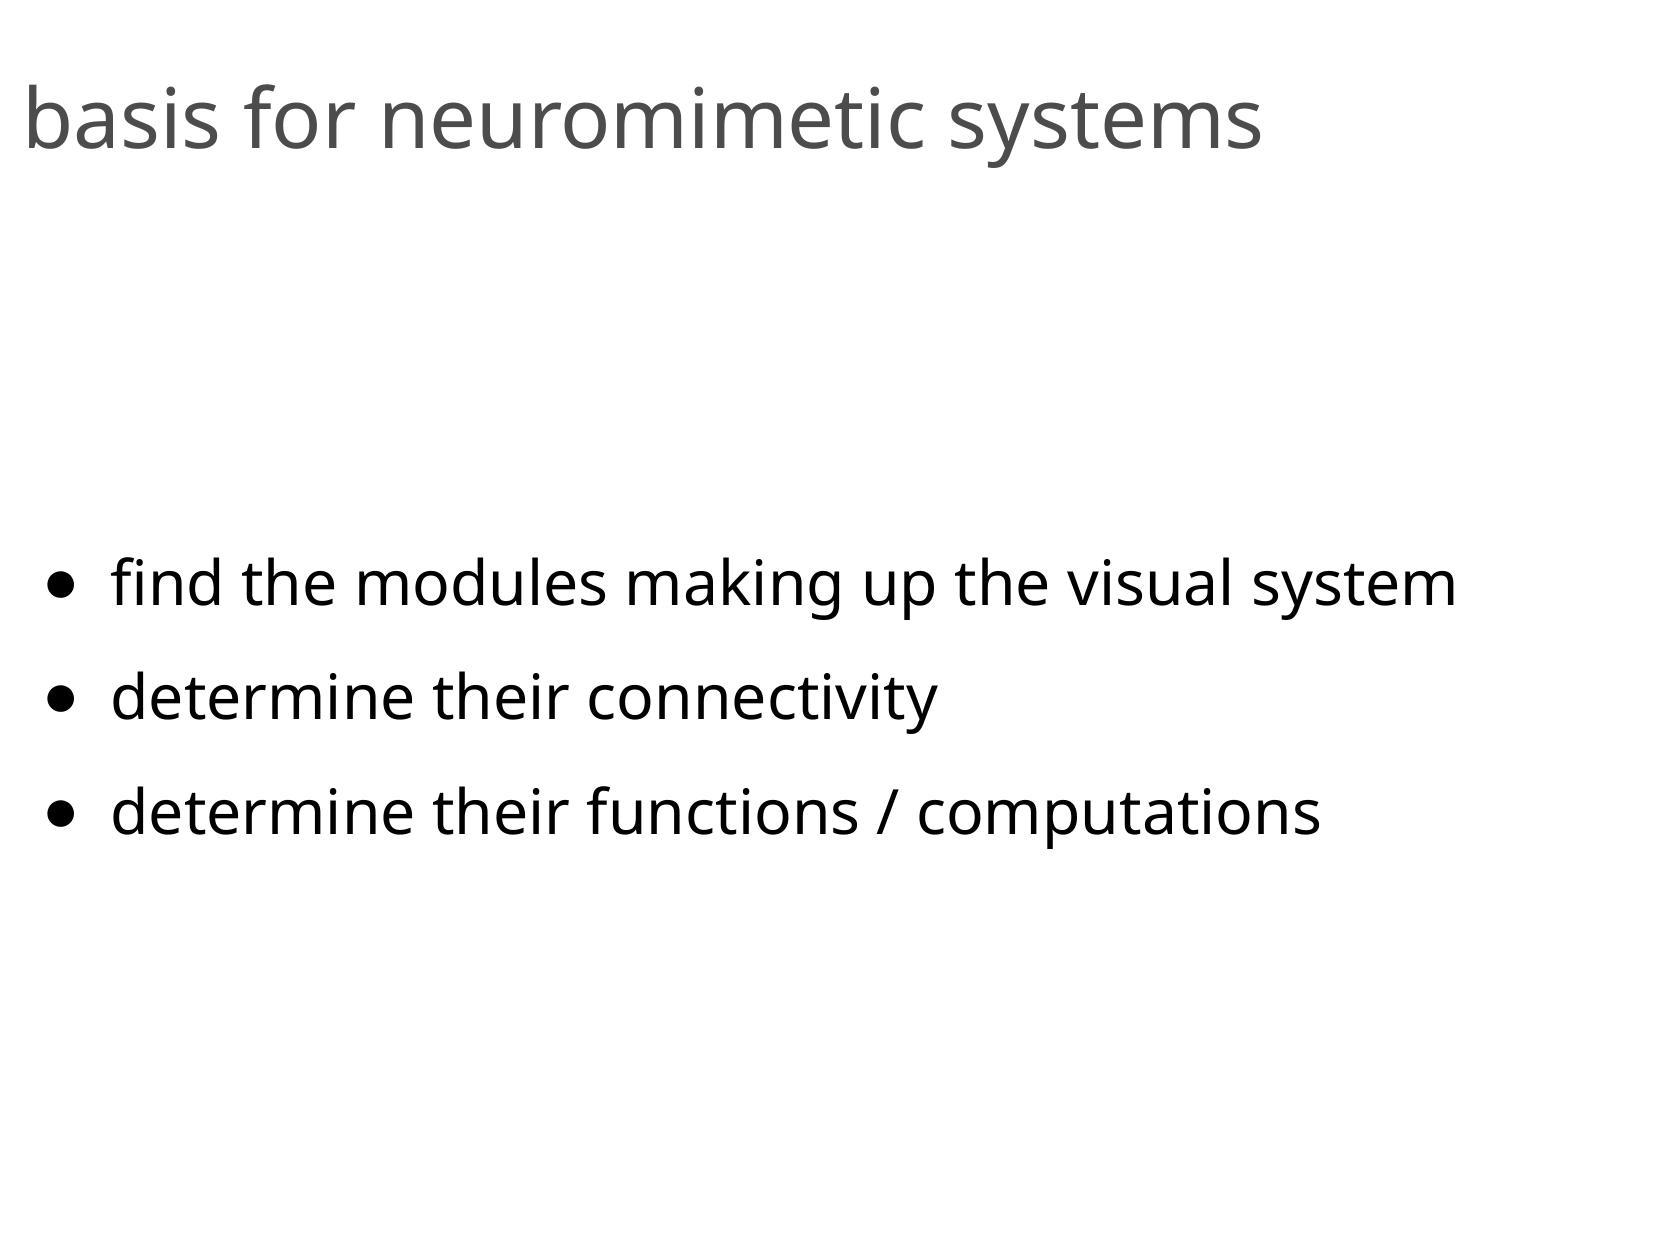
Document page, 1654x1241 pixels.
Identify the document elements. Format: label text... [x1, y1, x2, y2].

list find the modules making up the visual system determine their connectivity determine their functions / computations [25, 226, 1654, 1166]
title basis for neuromimetic systems [22, 19, 1654, 213]
